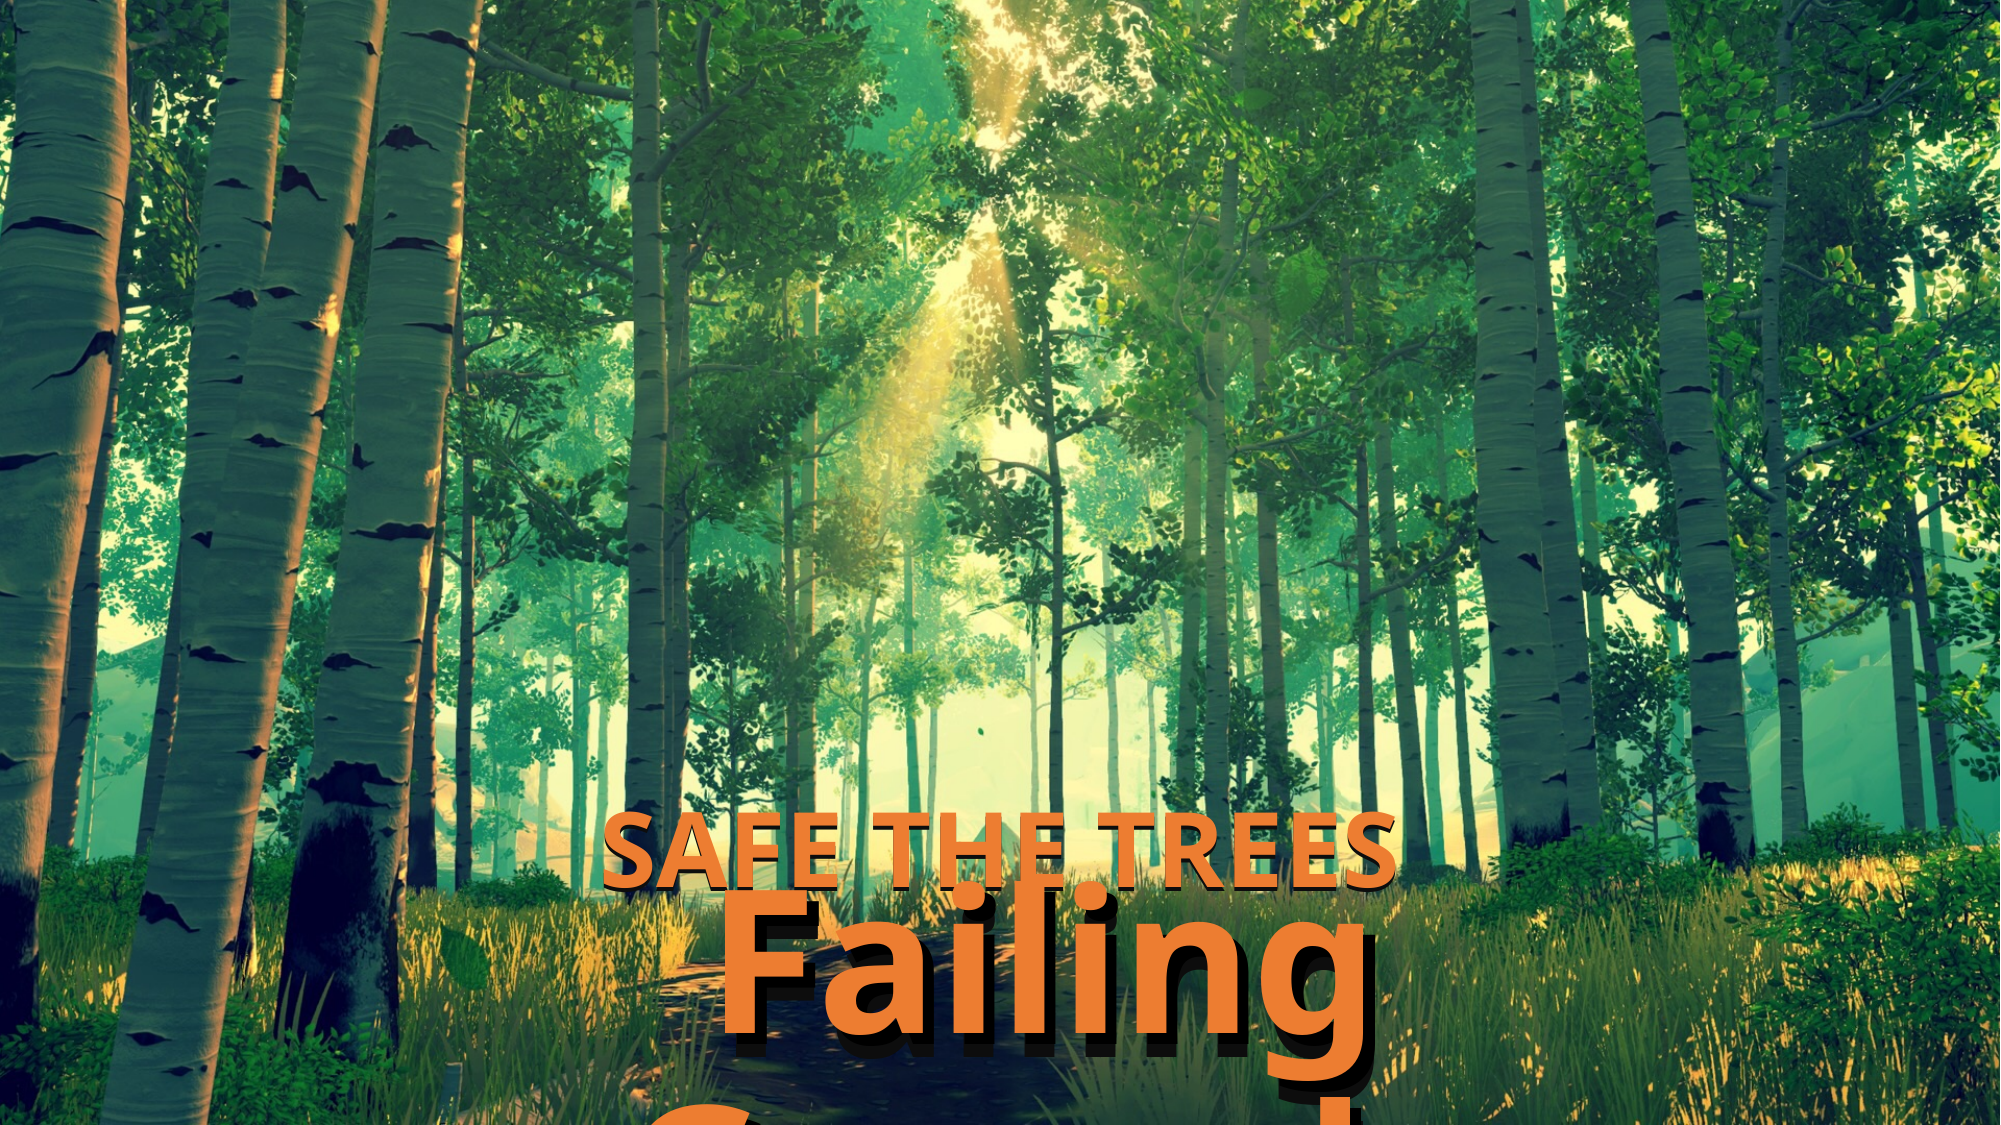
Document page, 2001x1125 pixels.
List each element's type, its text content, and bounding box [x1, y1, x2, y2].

text_box SAFE THE TREES [276, 727, 1724, 980]
picture [0, 0, 2000, 1125]
text_box Failing Grounds [291, 853, 1796, 1125]
